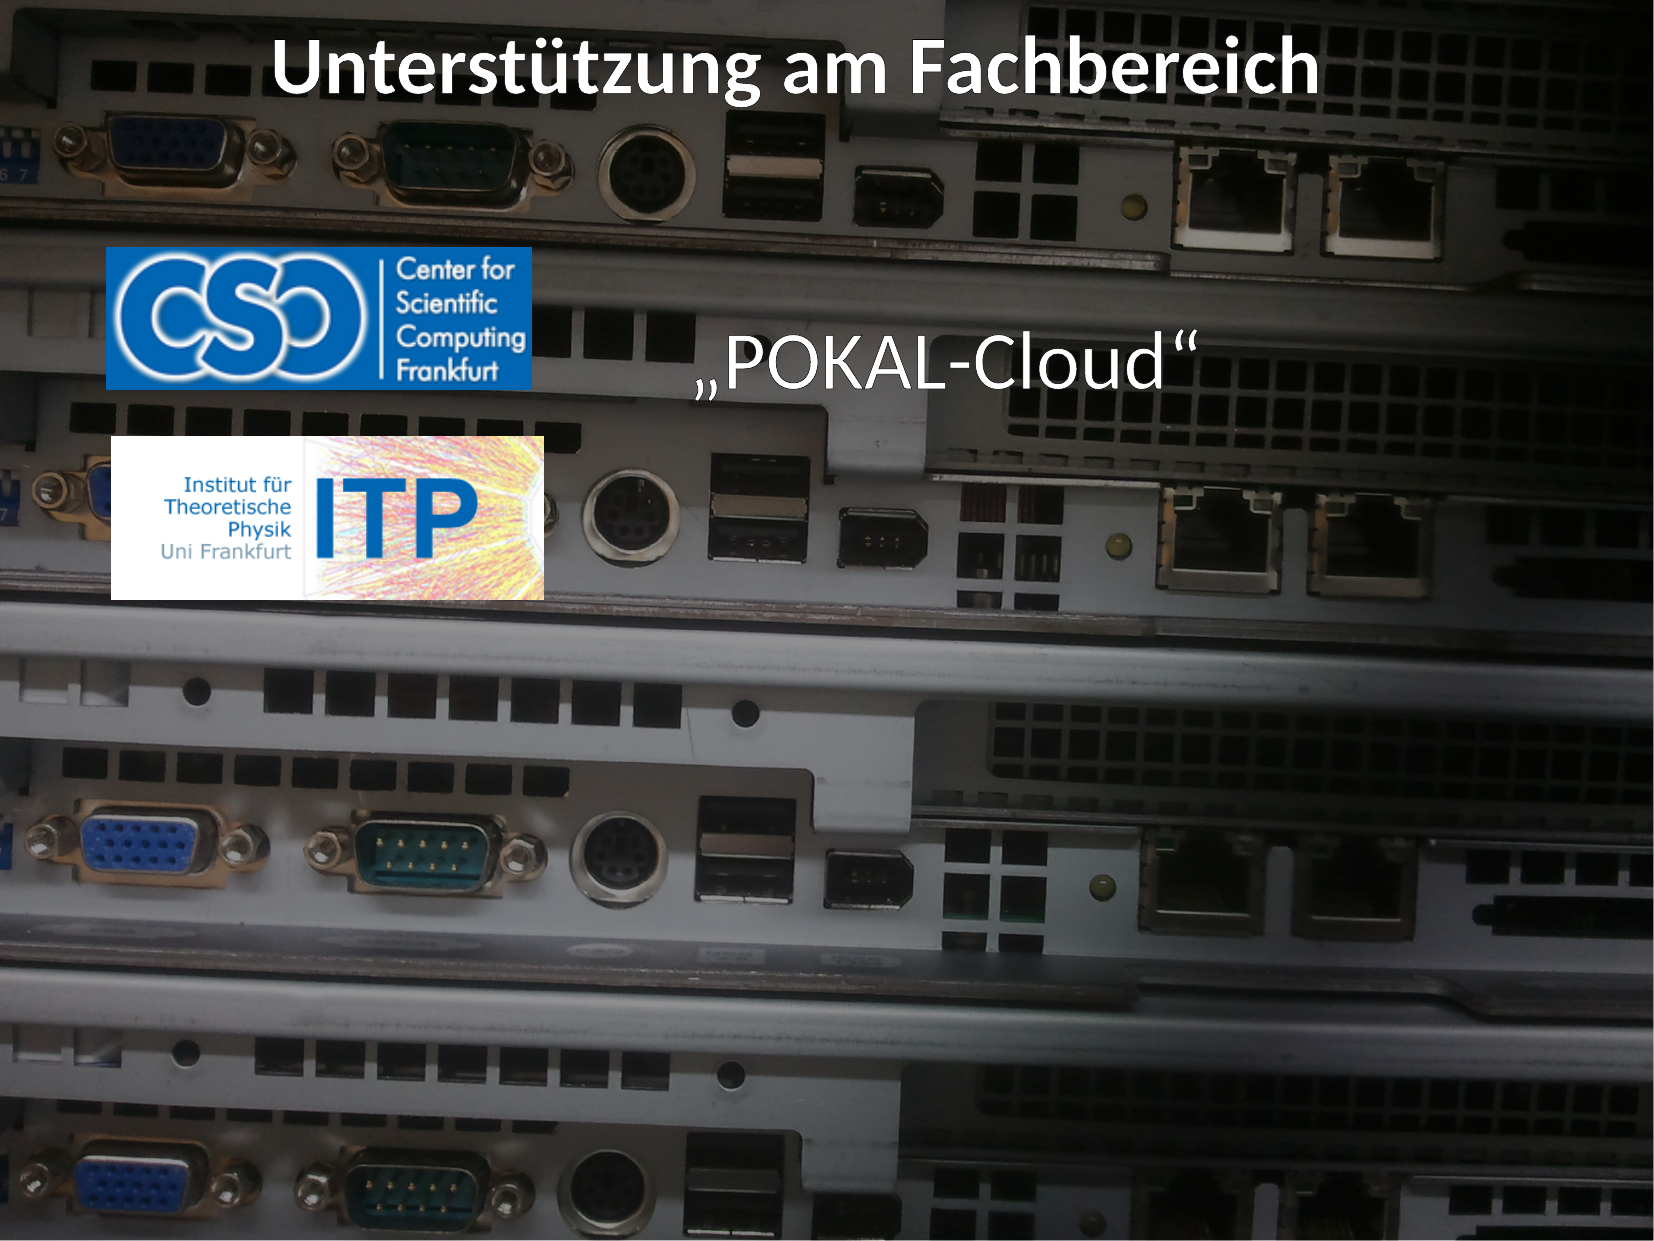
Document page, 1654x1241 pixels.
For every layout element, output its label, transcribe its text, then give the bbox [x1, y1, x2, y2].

picture [0, 0, 1654, 1241]
text_box „POKAL-Cloud“ [673, 318, 1512, 473]
text_box Unterstützung am Fachbereich [255, 23, 1399, 178]
